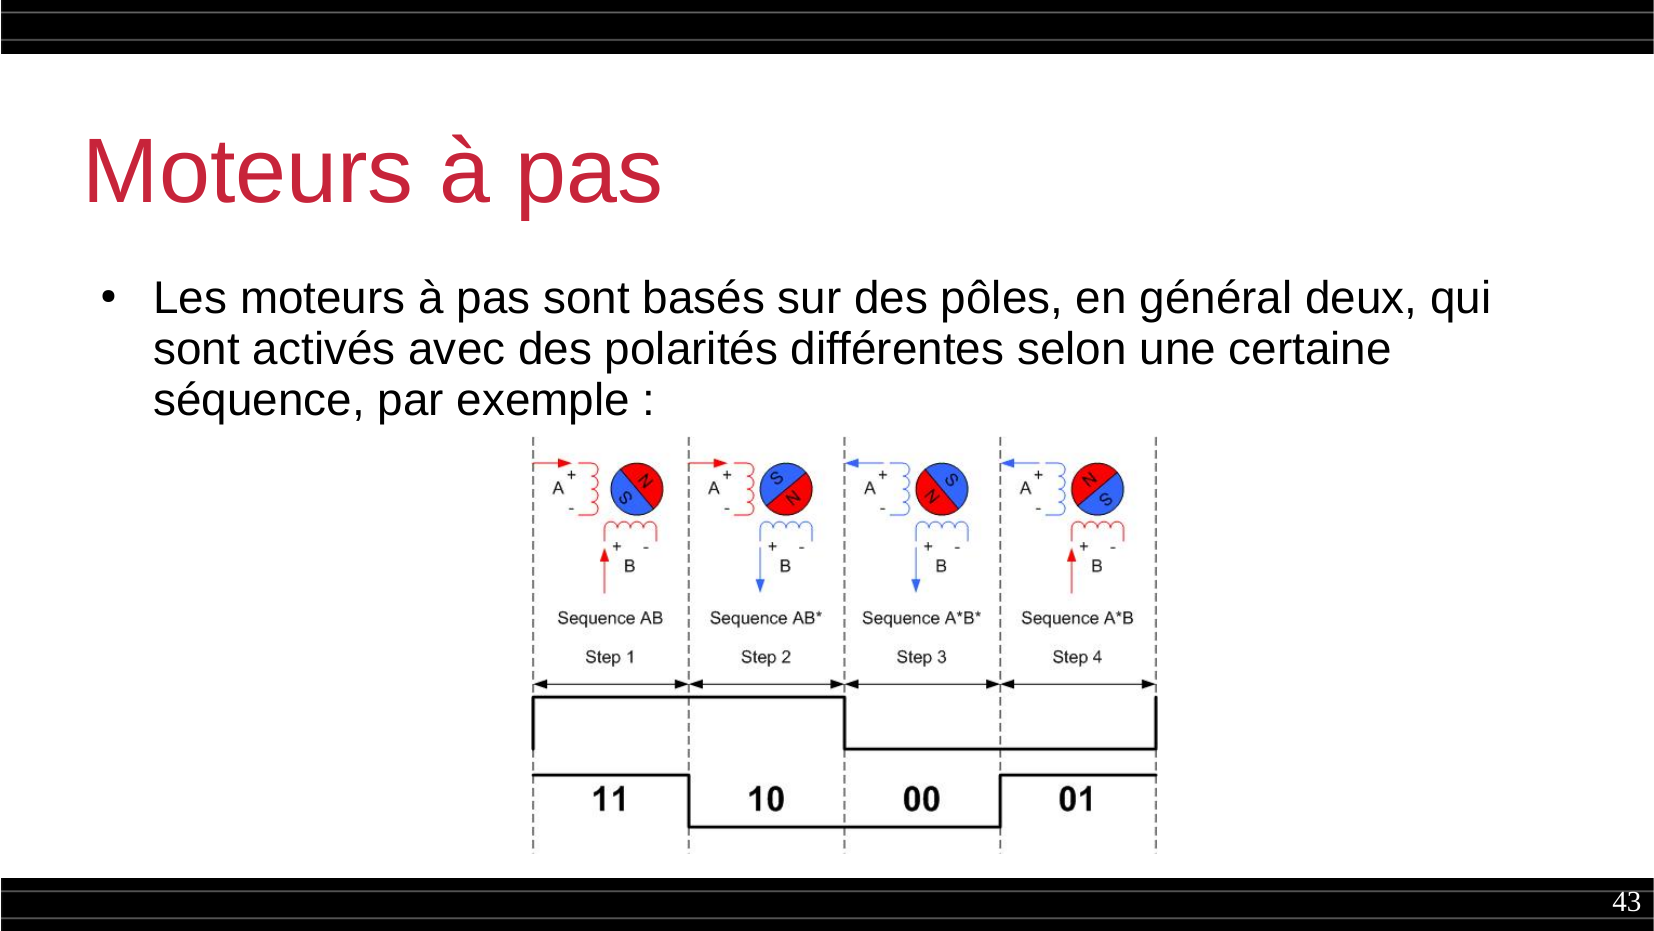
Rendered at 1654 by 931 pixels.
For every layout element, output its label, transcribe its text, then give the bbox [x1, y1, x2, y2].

title Moteurs à pas [82, 92, 1571, 249]
picture [1, 0, 1654, 54]
picture [1, 878, 1654, 931]
list Les moteurs à pas sont basés sur des pôles, en général deux, qui sont activés avec des polarités différentes selon une certaine séquence, par exemple : [82, 271, 1571, 758]
picture [531, 436, 1158, 854]
